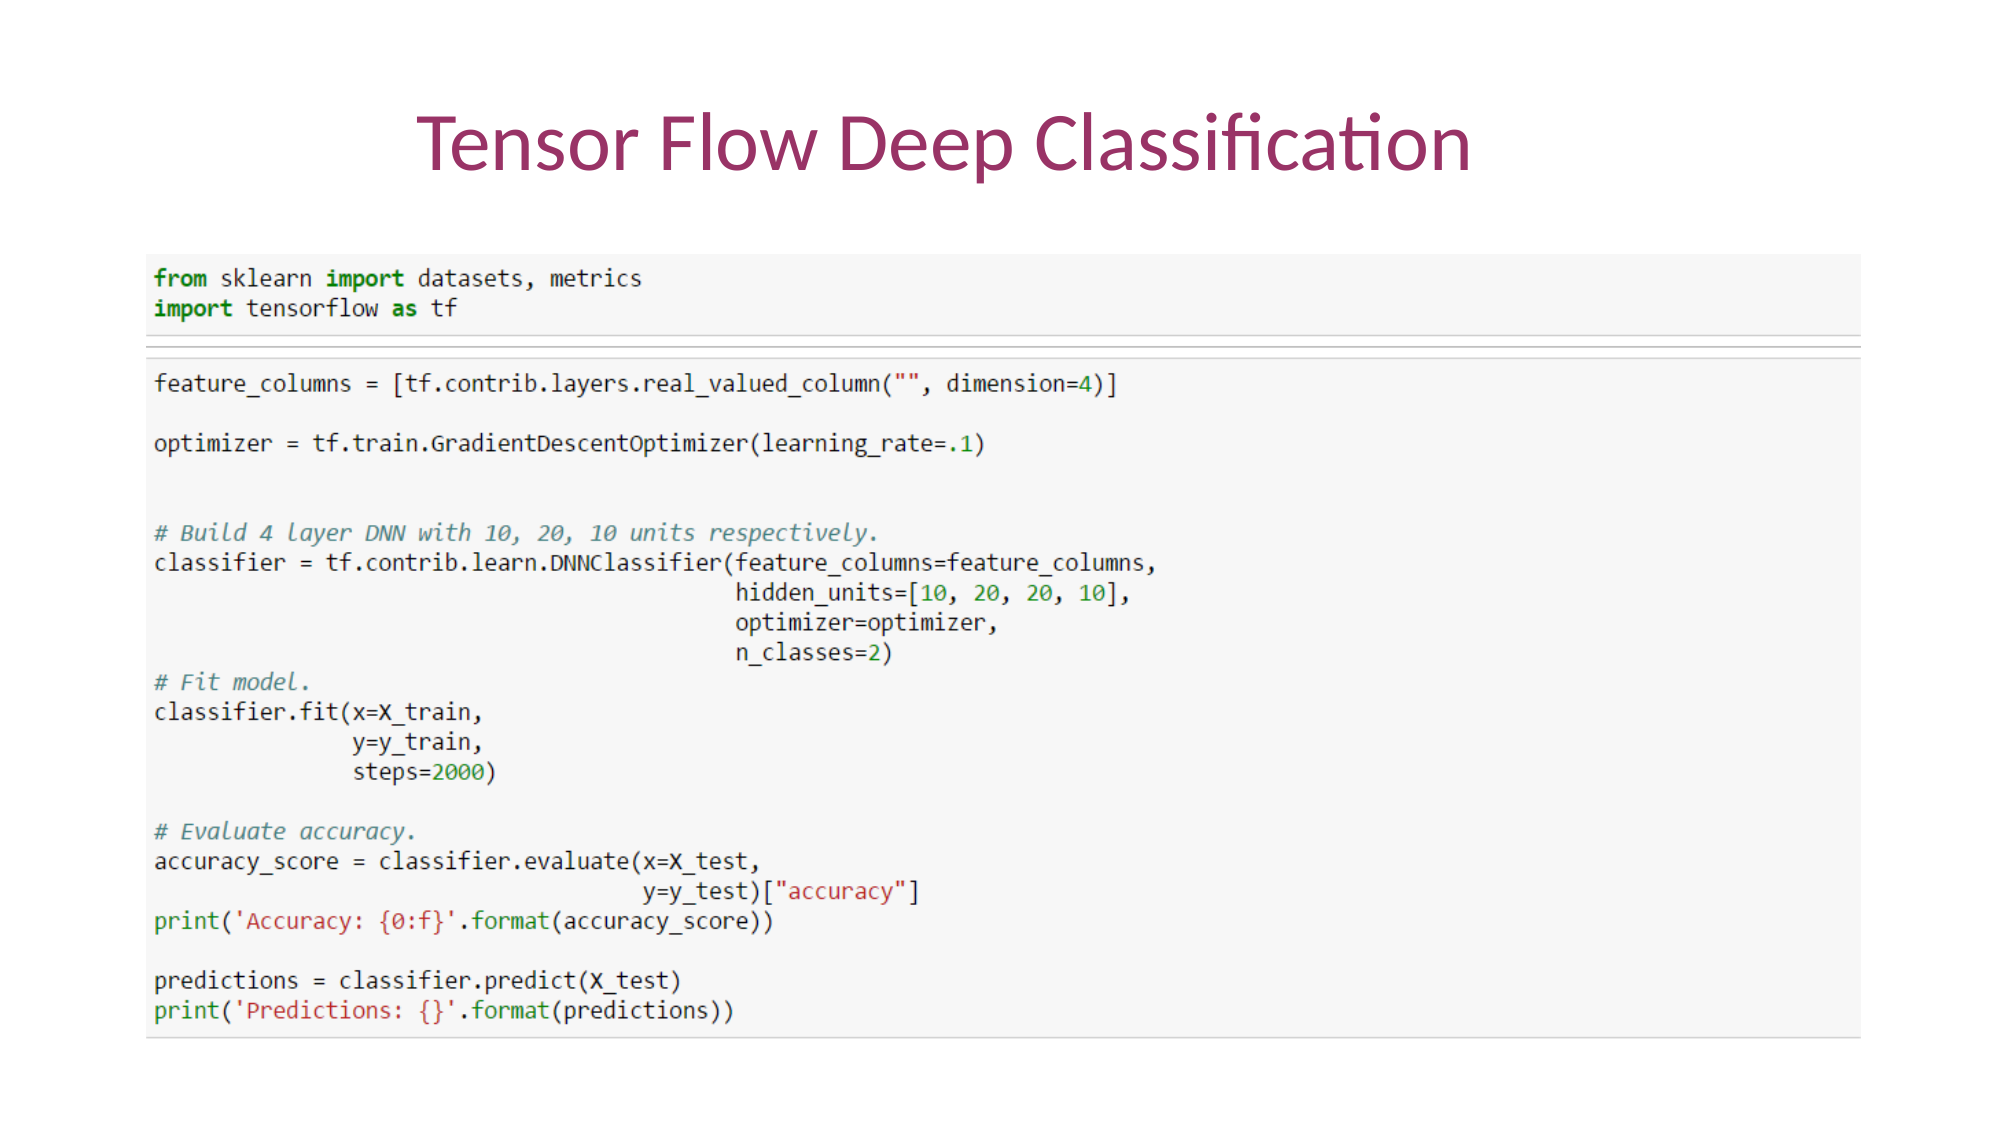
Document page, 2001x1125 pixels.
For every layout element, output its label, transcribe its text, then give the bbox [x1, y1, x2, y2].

text_box Tensor Flow Deep Classification [90, 80, 1801, 196]
picture [146, 254, 1861, 1040]
